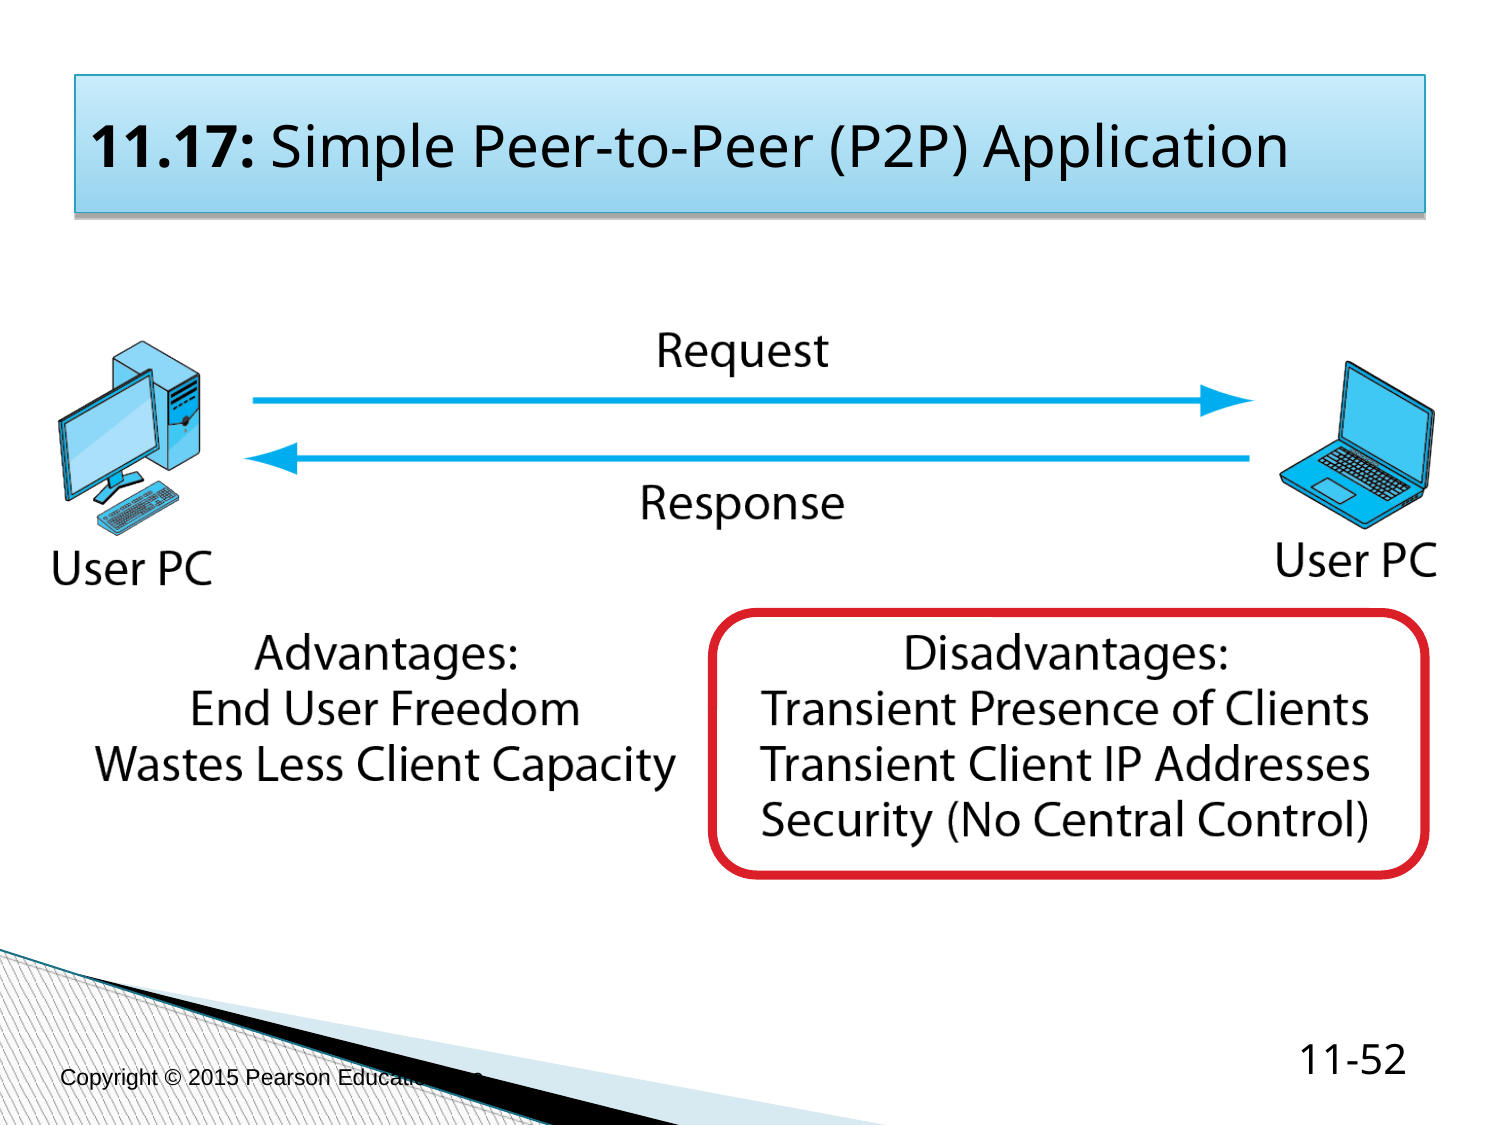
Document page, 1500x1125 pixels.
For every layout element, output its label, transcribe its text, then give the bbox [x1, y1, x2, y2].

slide_number 11-<number> [1250, 1037, 1423, 1098]
picture [50, 324, 1438, 850]
picture [0, 952, 543, 1125]
title 11.17: Simple Peer-to-Peer (P2P) Application [75, 75, 1425, 213]
footer Copyright © 2015 Pearson Education, Inc. [37, 1050, 513, 1098]
picture [717, 617, 1420, 850]
